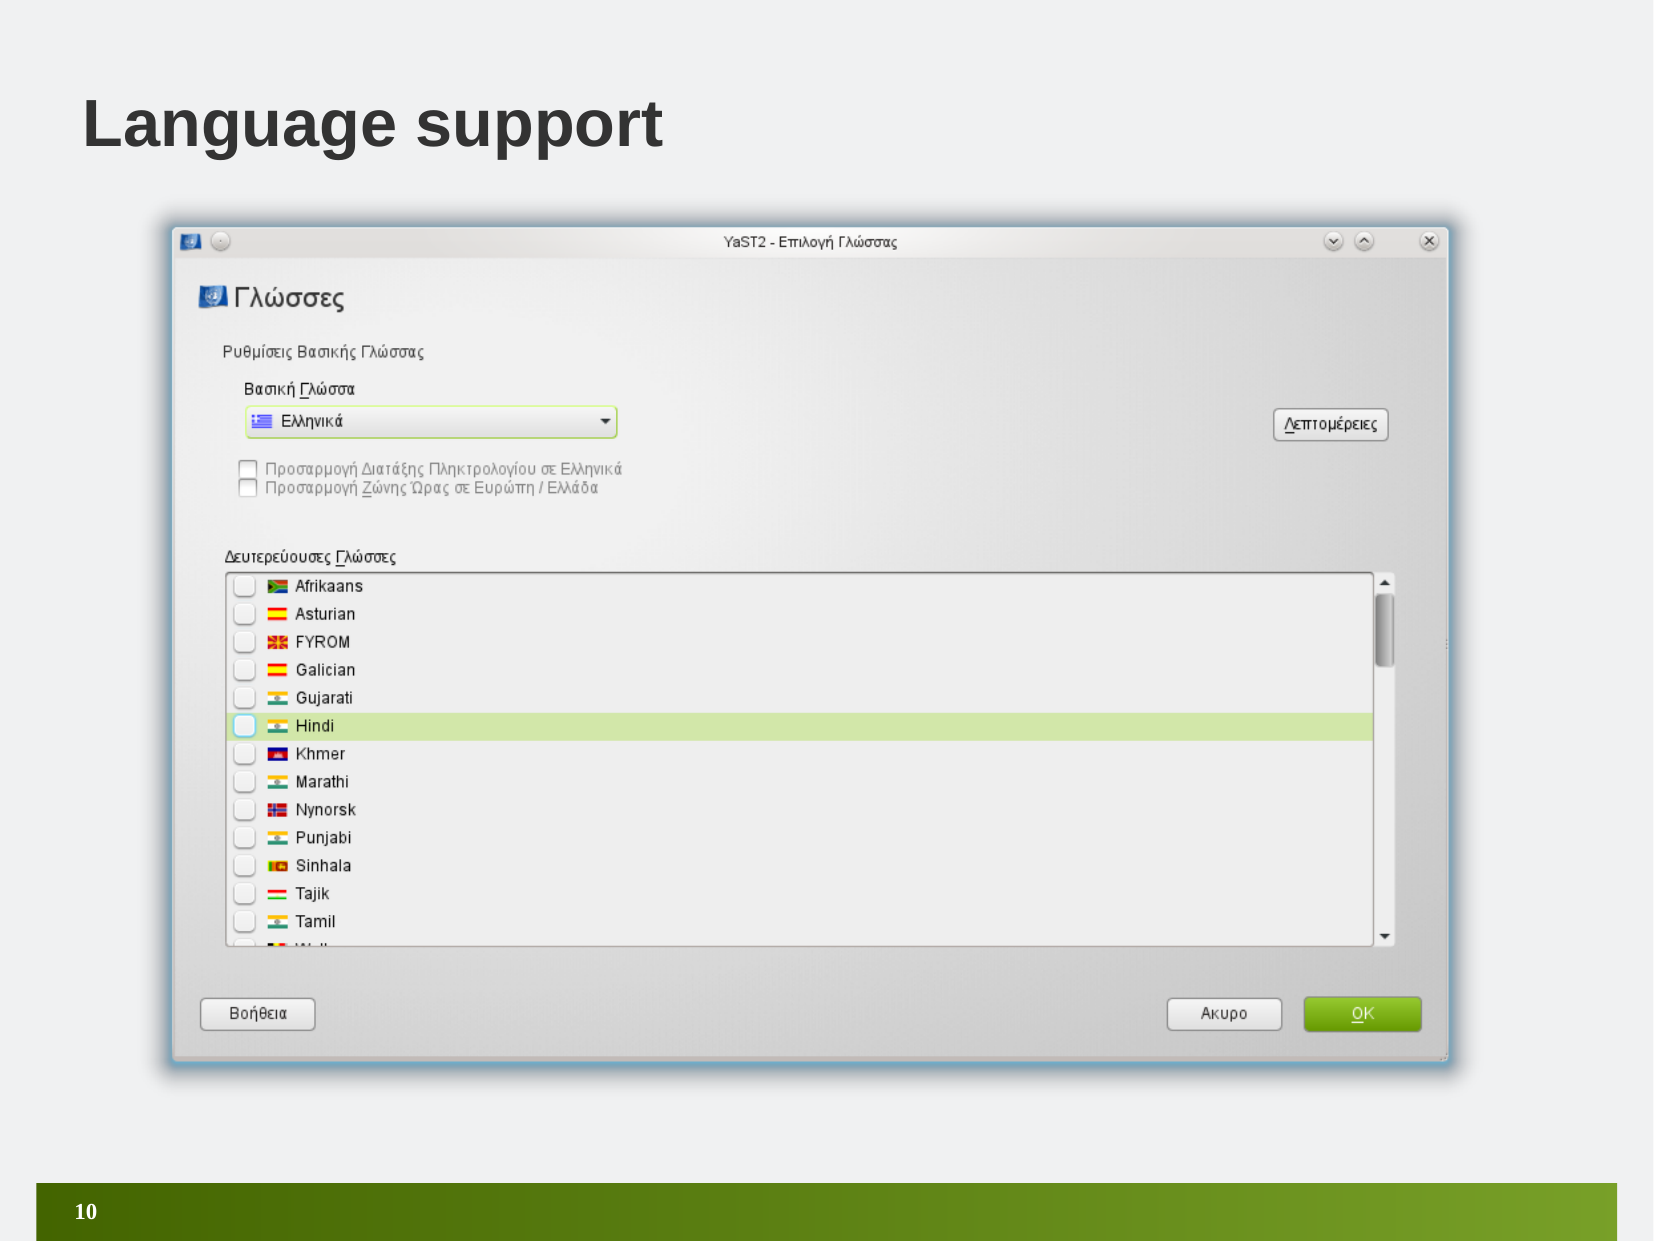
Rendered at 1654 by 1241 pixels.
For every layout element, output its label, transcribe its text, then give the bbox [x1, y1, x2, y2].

picture [0, 0, 1654, 1241]
title Language support [82, 49, 1571, 198]
